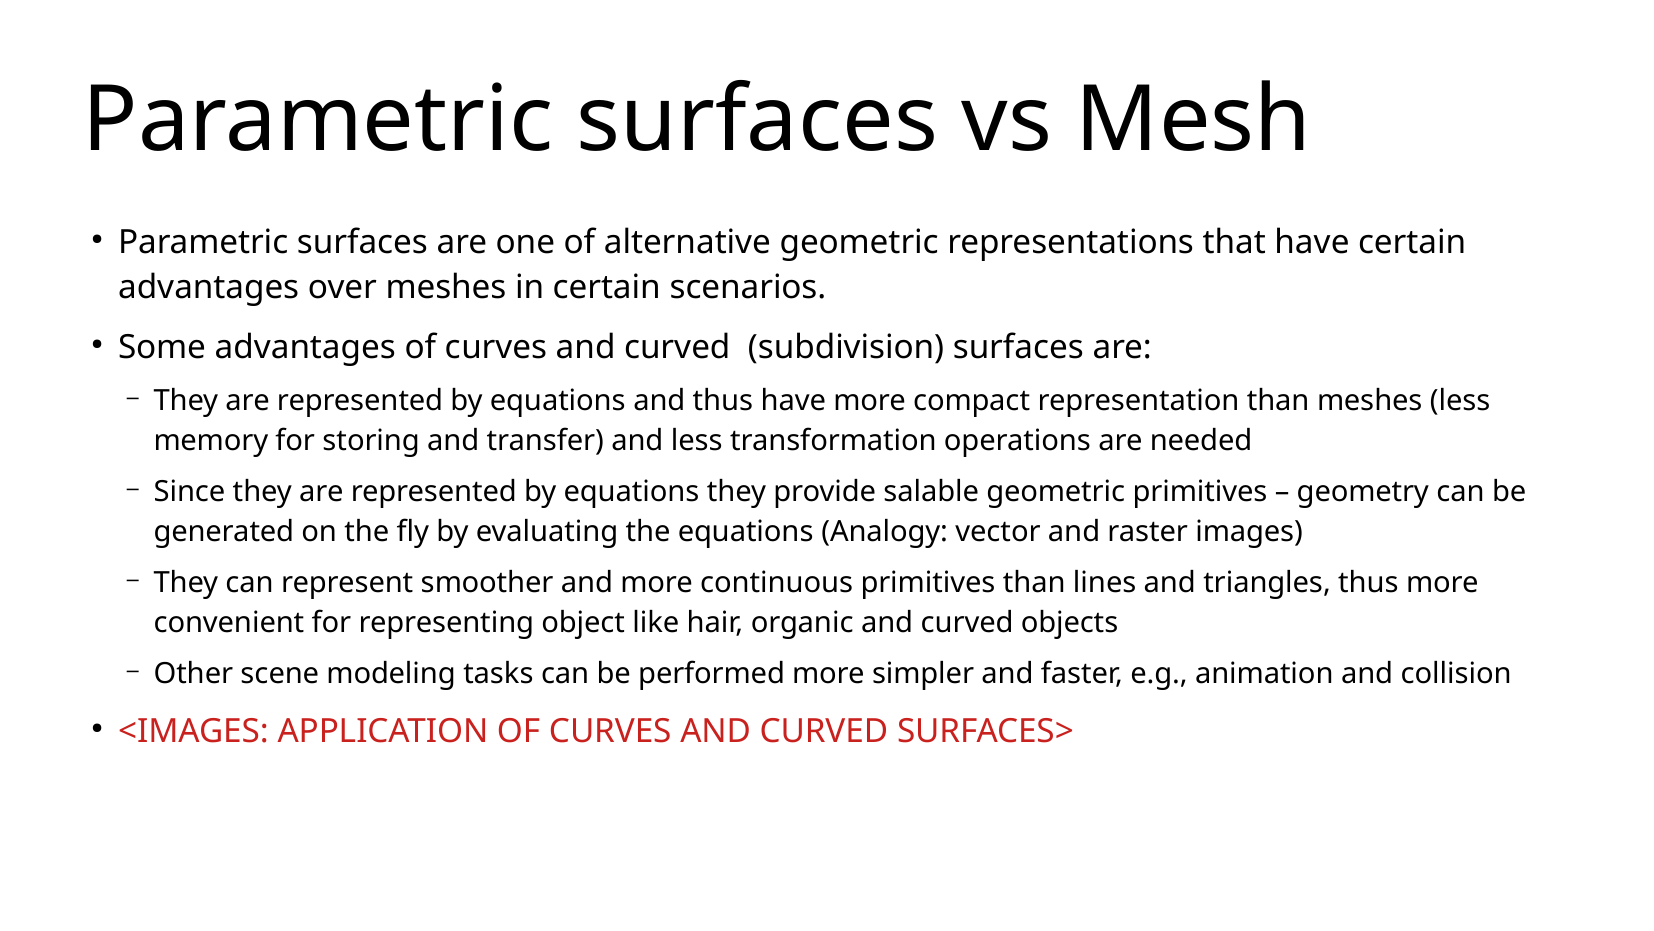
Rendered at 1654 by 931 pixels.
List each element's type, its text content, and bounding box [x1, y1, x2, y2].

list Parametric surfaces are one of alternative geometric representations that have certain advantages over meshes in certain scenarios. Some advantages of curves and curved (subdivision) surfaces are: They are represented by equations and thus have more compact representation than meshes (less memory for storing and transfer) and less transformation operations are needed Since they are represented by equations they provide salable geometric primitives – geometry can be generated on the fly by evaluating the equations (Analogy: vector and raster images) They can represent smoother and more continuous primitives than lines and triangles, thus more convenient for representing object like hair, organic and curved objects Other scene modeling tasks can be performed more simpler and faster, e.g., animation and collision <IMAGES: APPLICATION OF CURVES AND CURVED SURFACES> [82, 217, 1571, 758]
title Parametric surfaces vs Mesh [82, 37, 1571, 193]
